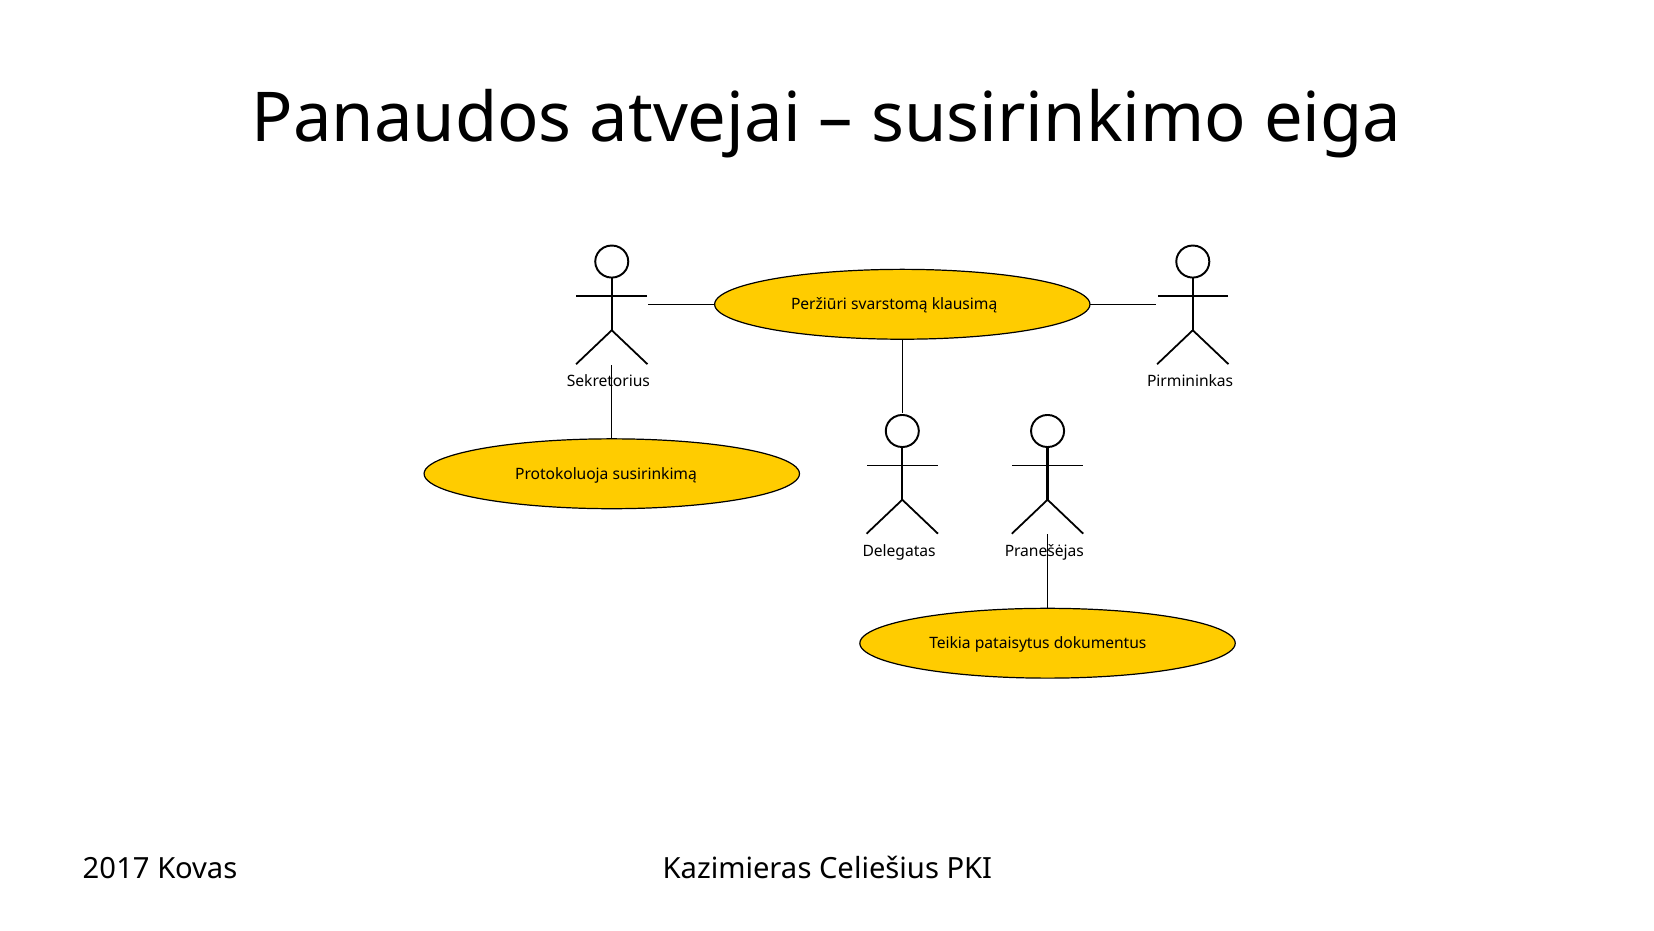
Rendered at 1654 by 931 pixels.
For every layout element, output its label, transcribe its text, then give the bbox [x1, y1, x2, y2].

picture [404, 225, 1261, 698]
title Panaudos atvejai – susirinkimo eiga [82, 37, 1571, 193]
